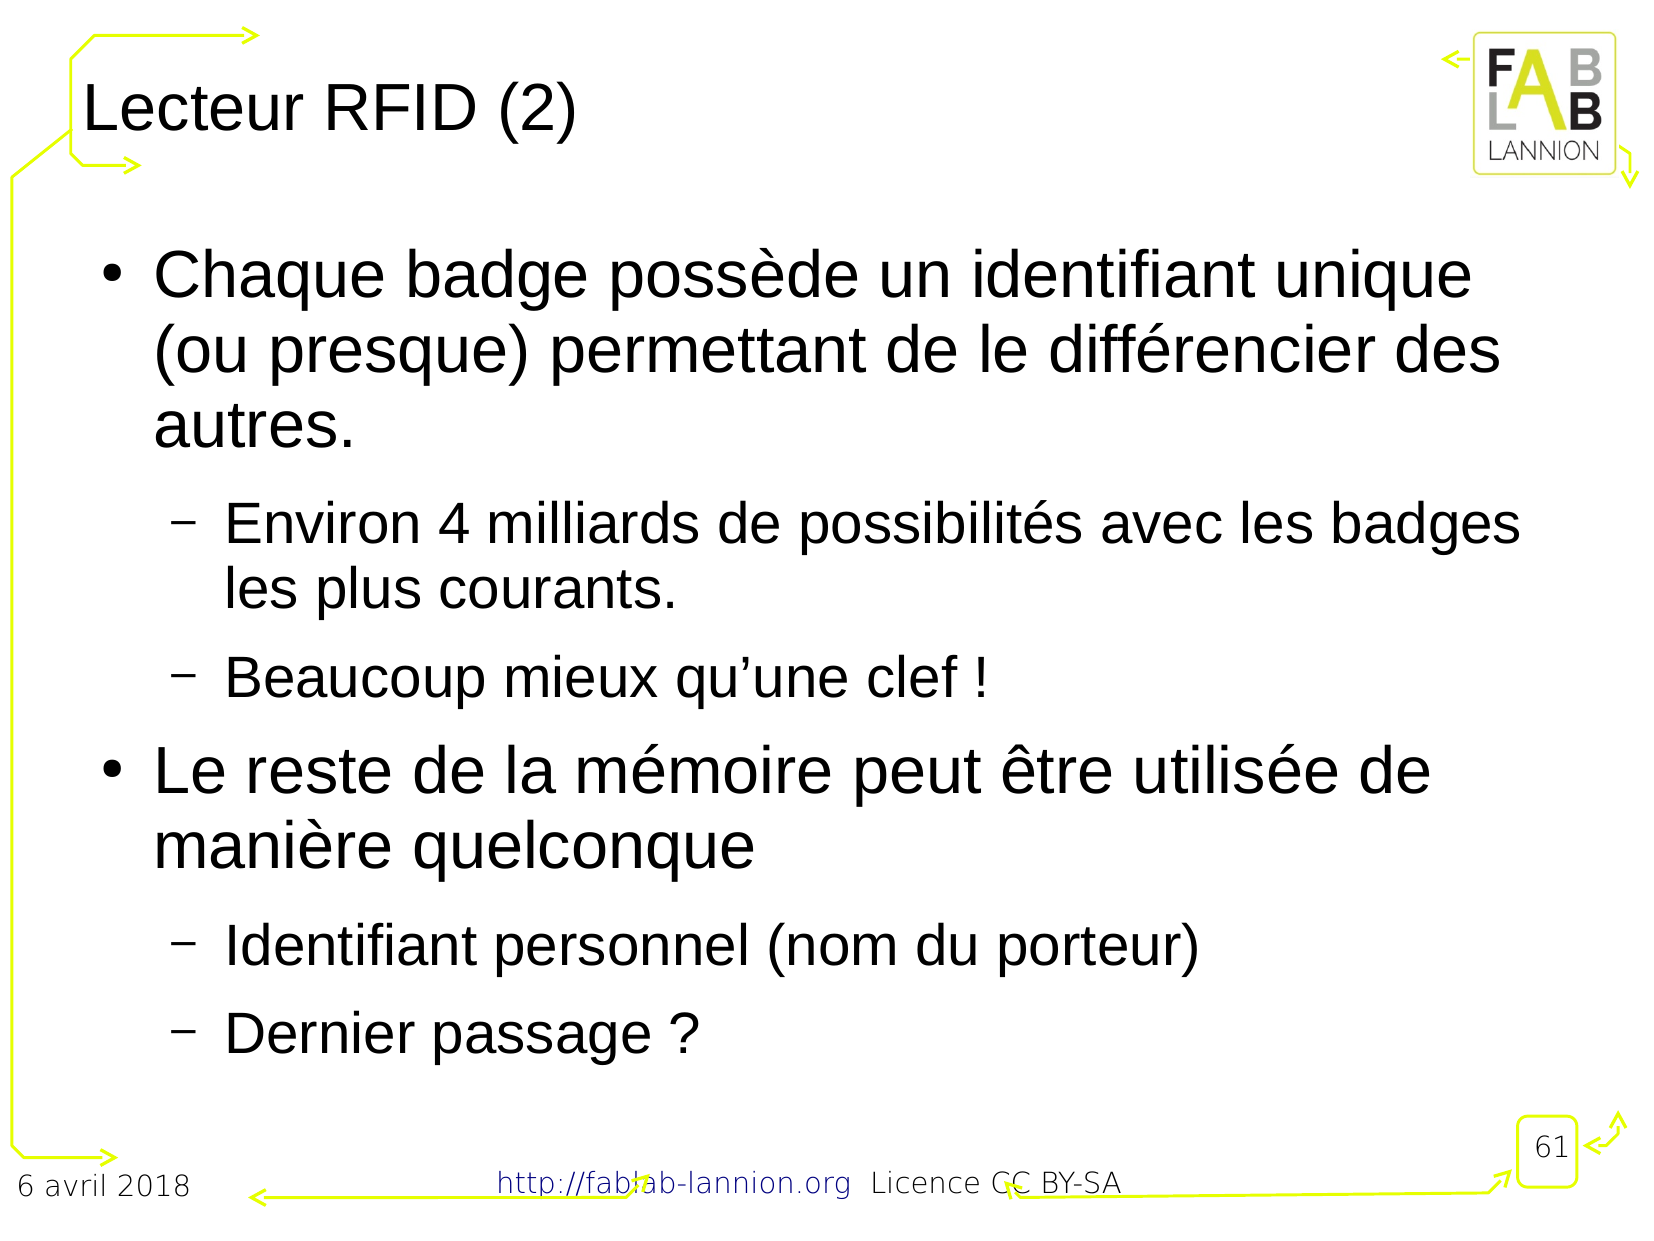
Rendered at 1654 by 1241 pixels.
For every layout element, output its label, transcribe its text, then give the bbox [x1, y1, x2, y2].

picture [1470, 29, 1619, 178]
title Lecteur RFID (2) [82, 49, 1441, 166]
list Chaque badge possède un identifiant unique (ou presque) permettant de le différencier des autres. Environ 4 milliards de possibilités avec les badges les plus courants. Beaucoup mieux qu’une clef ! Le reste de la mémoire peut être utilisée de manière quelconque Identifiant personnel (nom du porteur) Dernier passage ? [82, 237, 1571, 1075]
